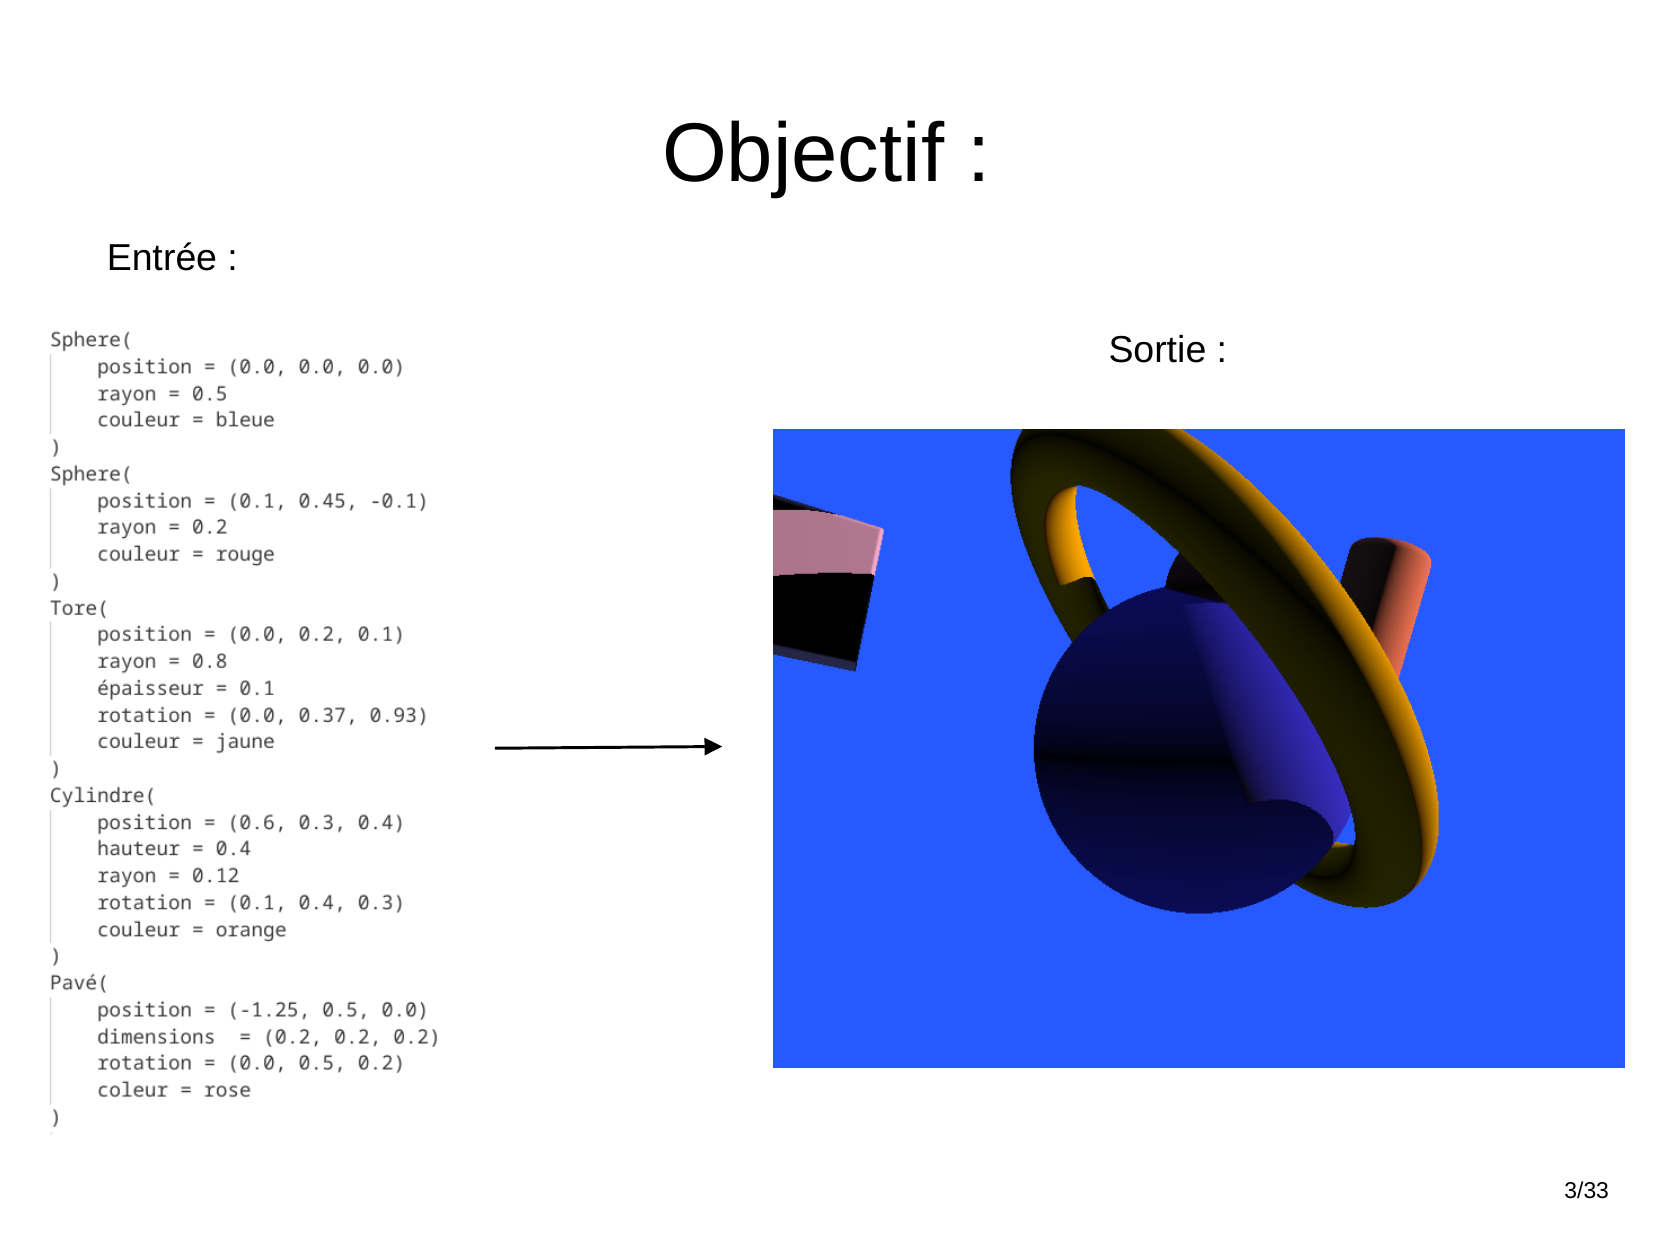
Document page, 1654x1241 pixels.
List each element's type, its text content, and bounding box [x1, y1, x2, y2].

picture [773, 429, 1625, 1068]
text_box 3/33 [1549, 1170, 1625, 1211]
title Objectif : [82, 49, 1571, 257]
text_box Sortie : [1093, 321, 1243, 378]
text_box Entrée : [92, 229, 253, 286]
picture [42, 326, 518, 1135]
